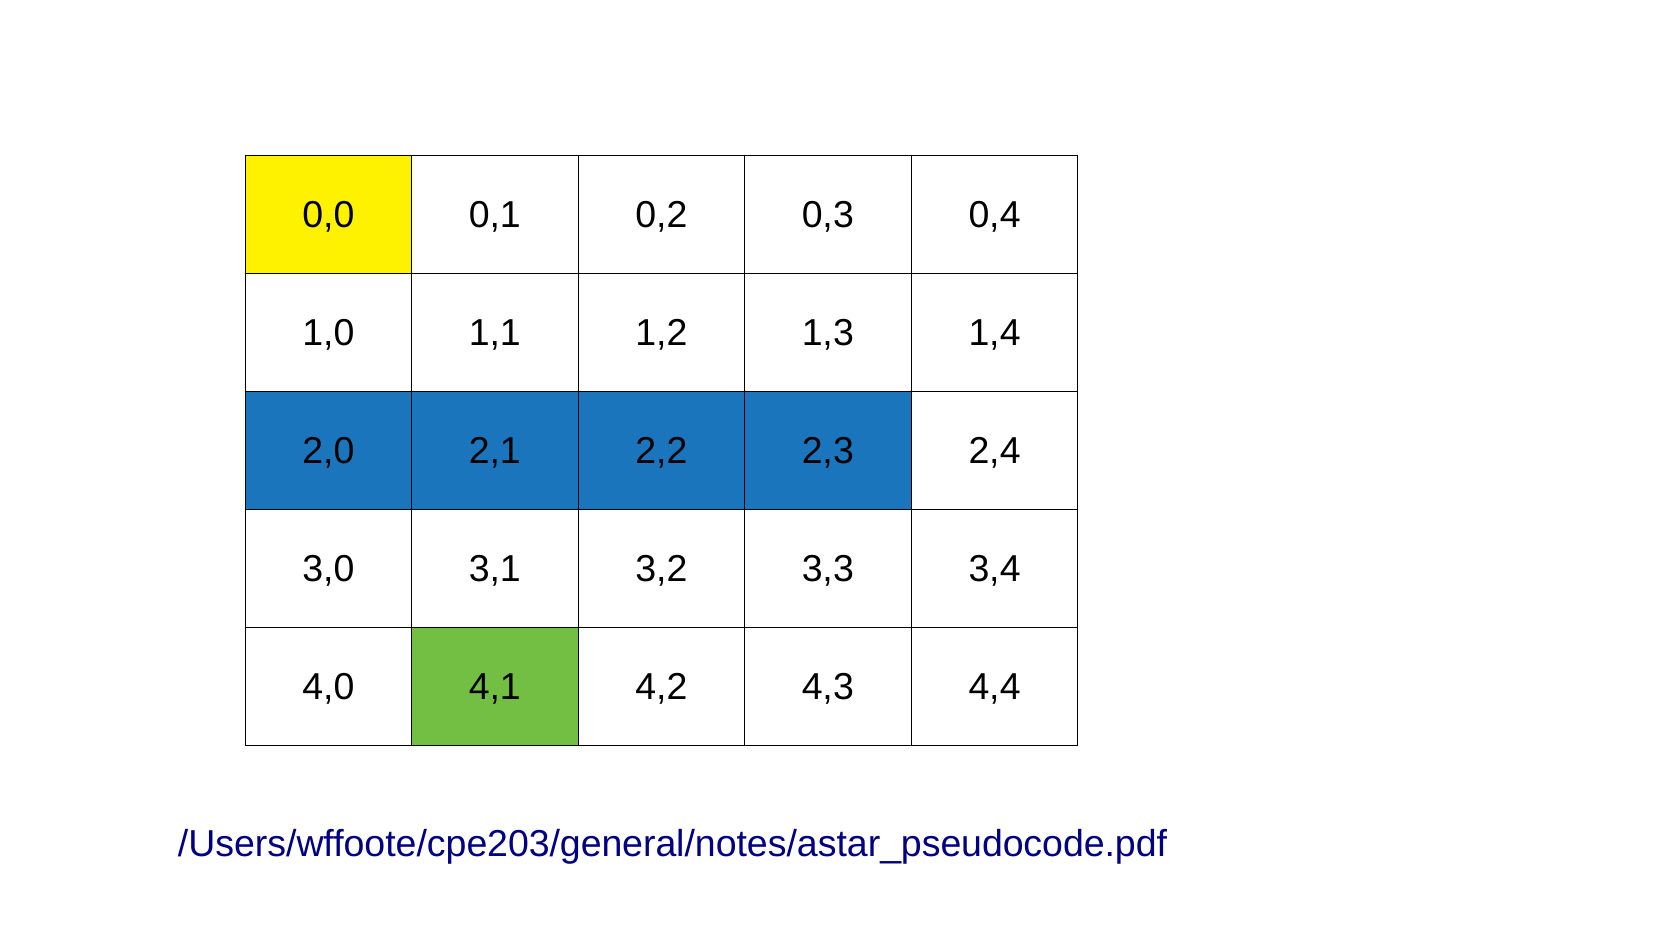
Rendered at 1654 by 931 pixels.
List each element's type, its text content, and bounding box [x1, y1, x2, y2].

table_header 0,4 [912, 156, 1077, 273]
table_cell 1,1 [412, 274, 578, 391]
table_cell 3,0 [246, 510, 411, 627]
table_cell 1,2 [579, 274, 744, 391]
table_header 0,2 [579, 156, 744, 273]
table_header 0,3 [745, 156, 911, 273]
table_cell 3,4 [912, 510, 1077, 627]
table_cell 4,0 [246, 628, 411, 745]
table_cell 2,3 [745, 392, 911, 509]
text_box /Users/wffoote/cpe203/general/notes/astar_pseudocode.pdf [163, 815, 1351, 886]
table_cell 4,4 [912, 628, 1077, 745]
table_cell 2,0 [246, 392, 411, 509]
table_cell 2,4 [912, 392, 1077, 509]
table_cell 2,2 [579, 392, 744, 509]
table_cell 4,1 [412, 628, 578, 745]
table_header 0,1 [412, 156, 578, 273]
table_header 0,0 [246, 156, 411, 273]
table_cell 1,0 [246, 274, 411, 391]
table_cell 4,3 [745, 628, 911, 745]
table_cell 4,2 [579, 628, 744, 745]
table_cell 3,2 [579, 510, 744, 627]
table_cell 3,3 [745, 510, 911, 627]
table_cell 1,3 [745, 274, 911, 391]
table_cell 2,1 [412, 392, 578, 509]
table_cell 1,4 [912, 274, 1077, 391]
table_cell 3,1 [412, 510, 578, 627]
